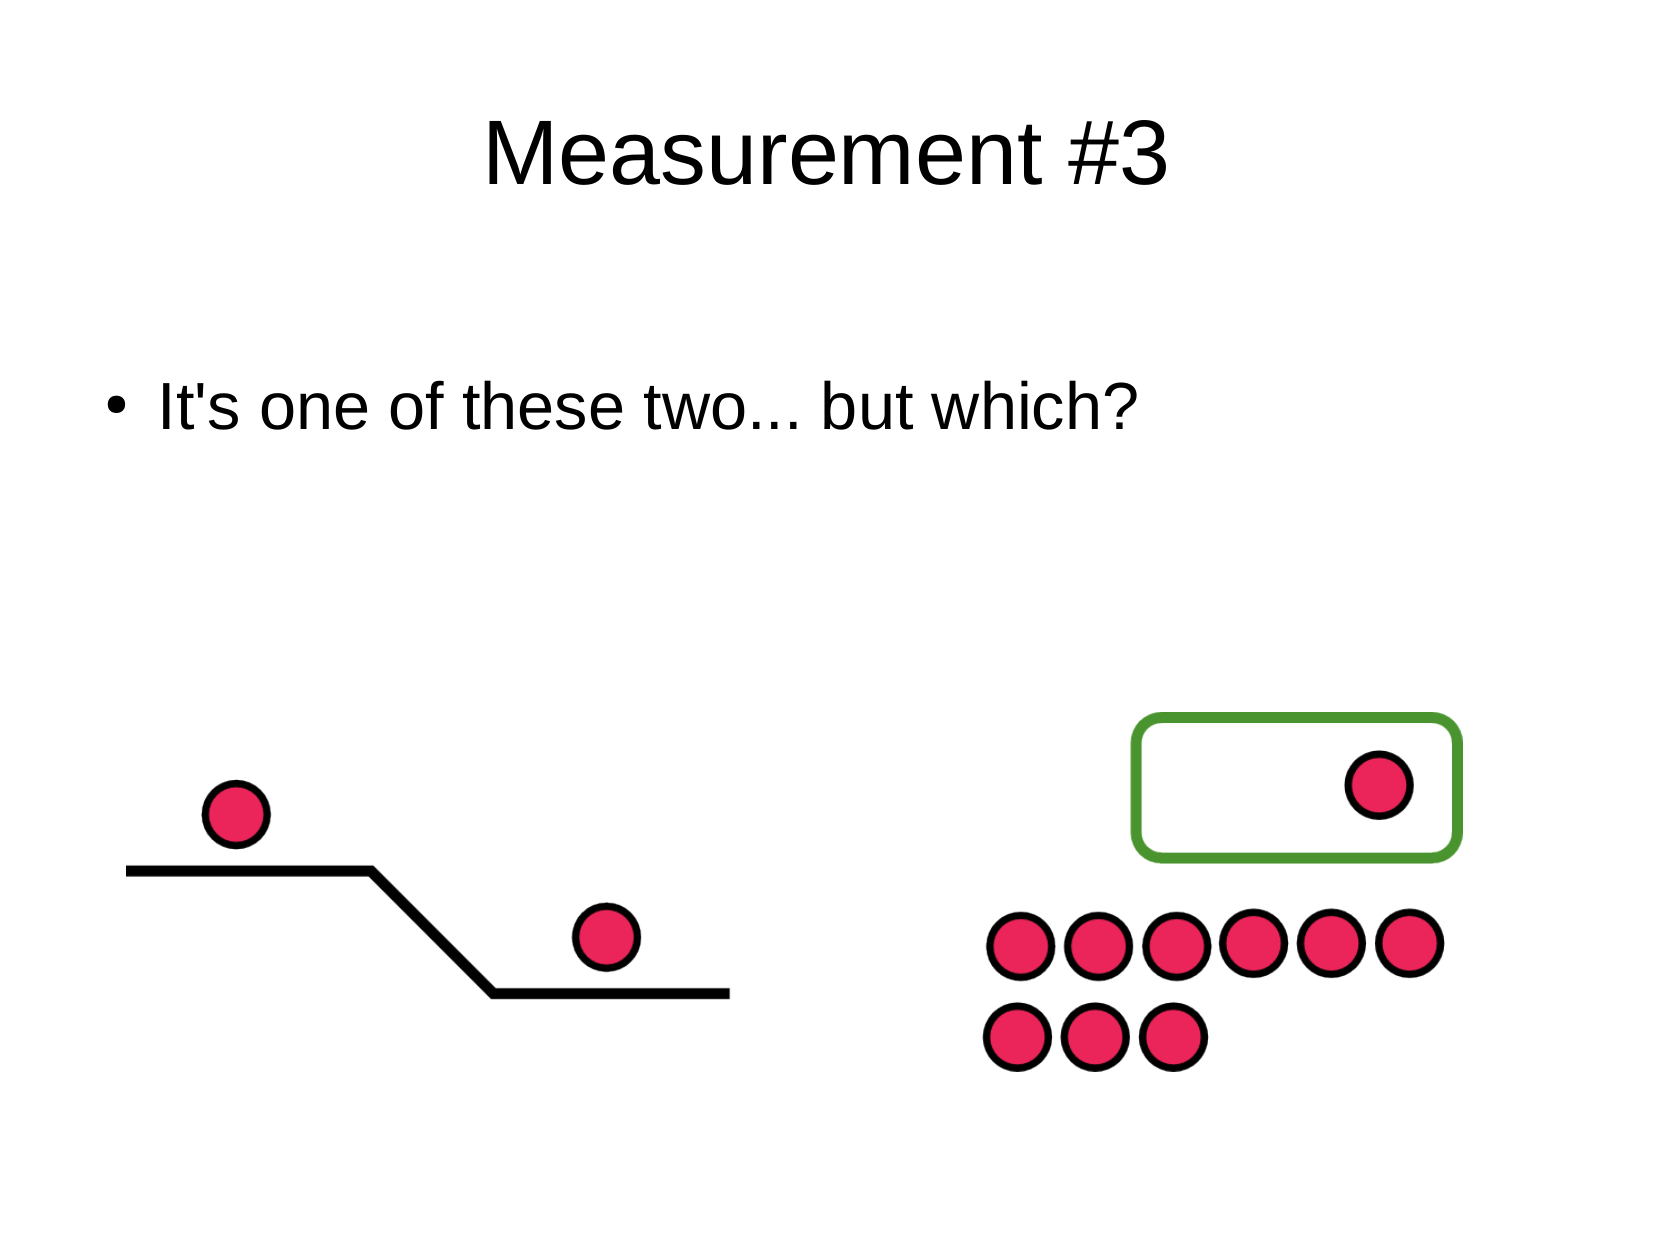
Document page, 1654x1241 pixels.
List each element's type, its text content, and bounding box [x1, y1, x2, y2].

title Measurement #3 [82, 49, 1571, 257]
list It's one of these two... but which? [86, 369, 1576, 713]
picture [126, 712, 1463, 1072]
